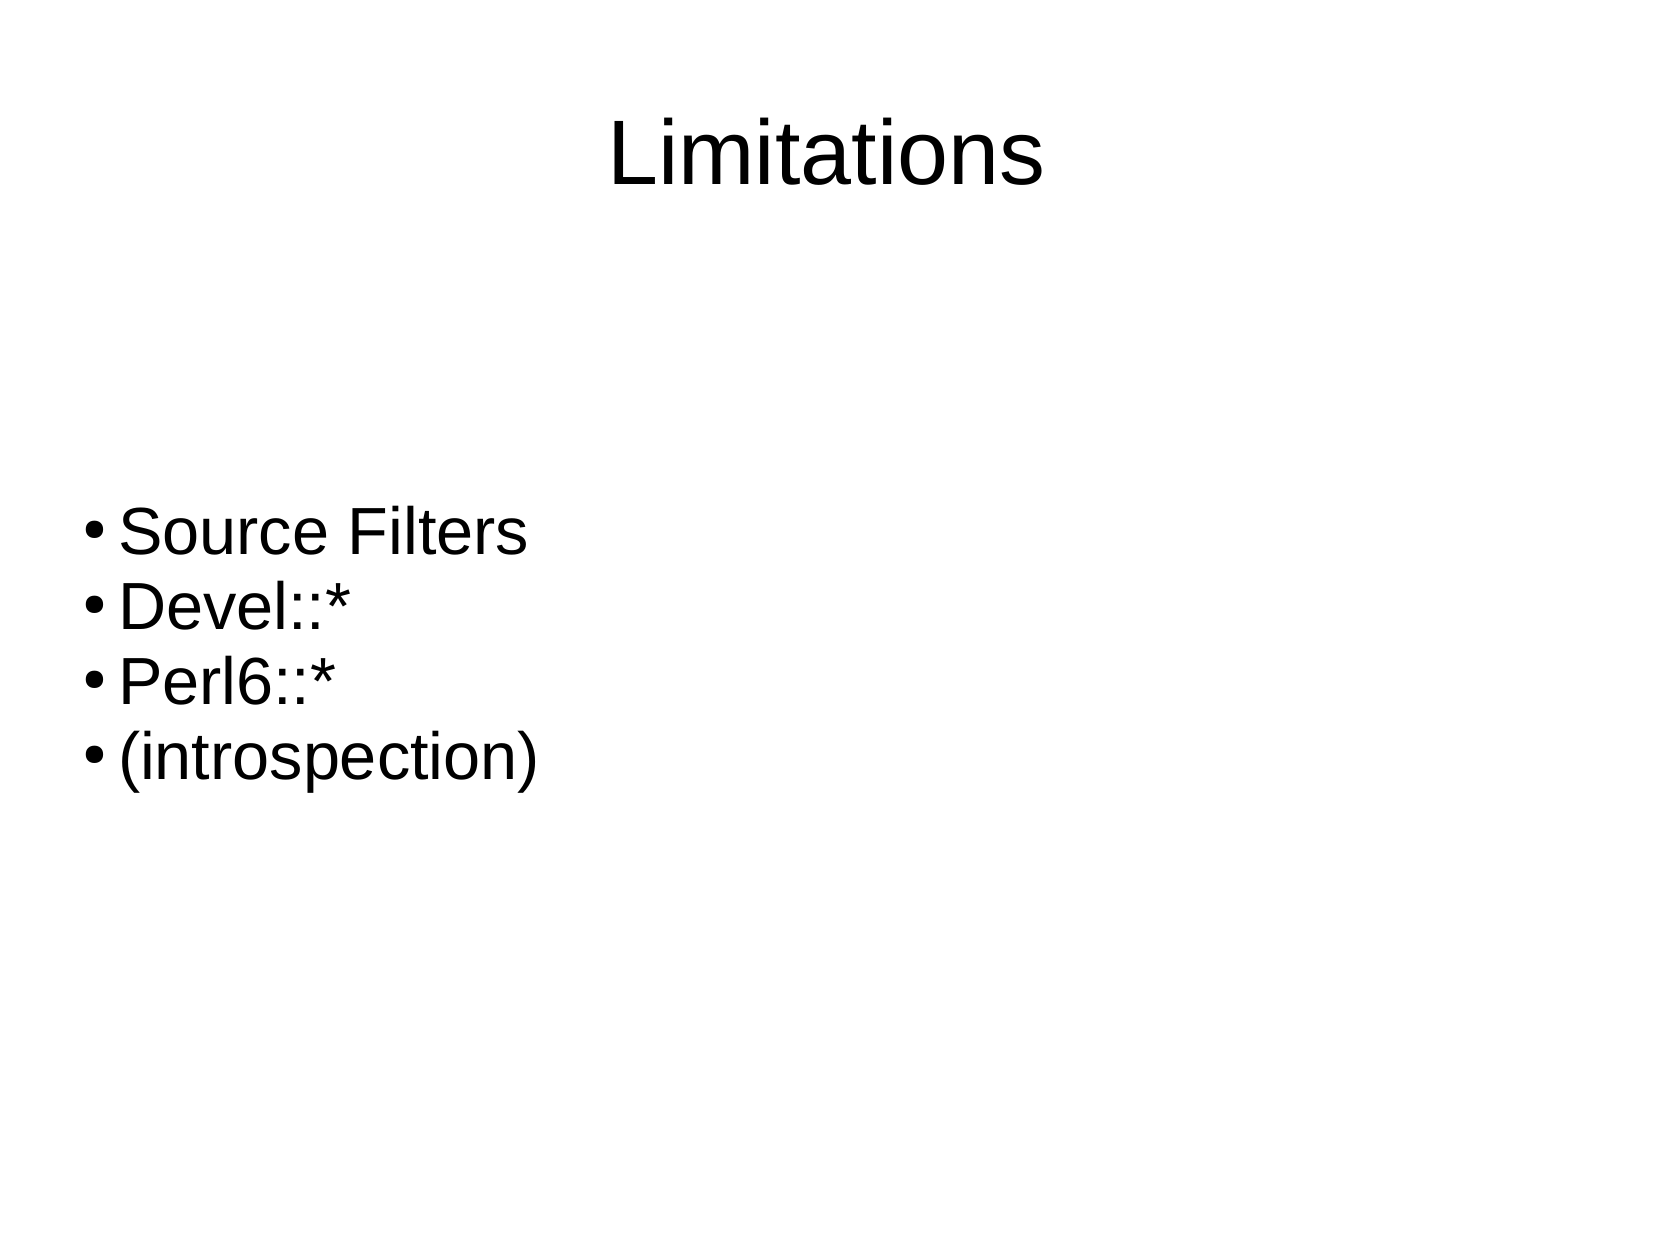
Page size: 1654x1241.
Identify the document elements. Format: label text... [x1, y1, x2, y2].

title Limitations [82, 49, 1571, 257]
subtitle Source Filters Devel::* Perl6::* (introspection) [82, 284, 1571, 1004]
